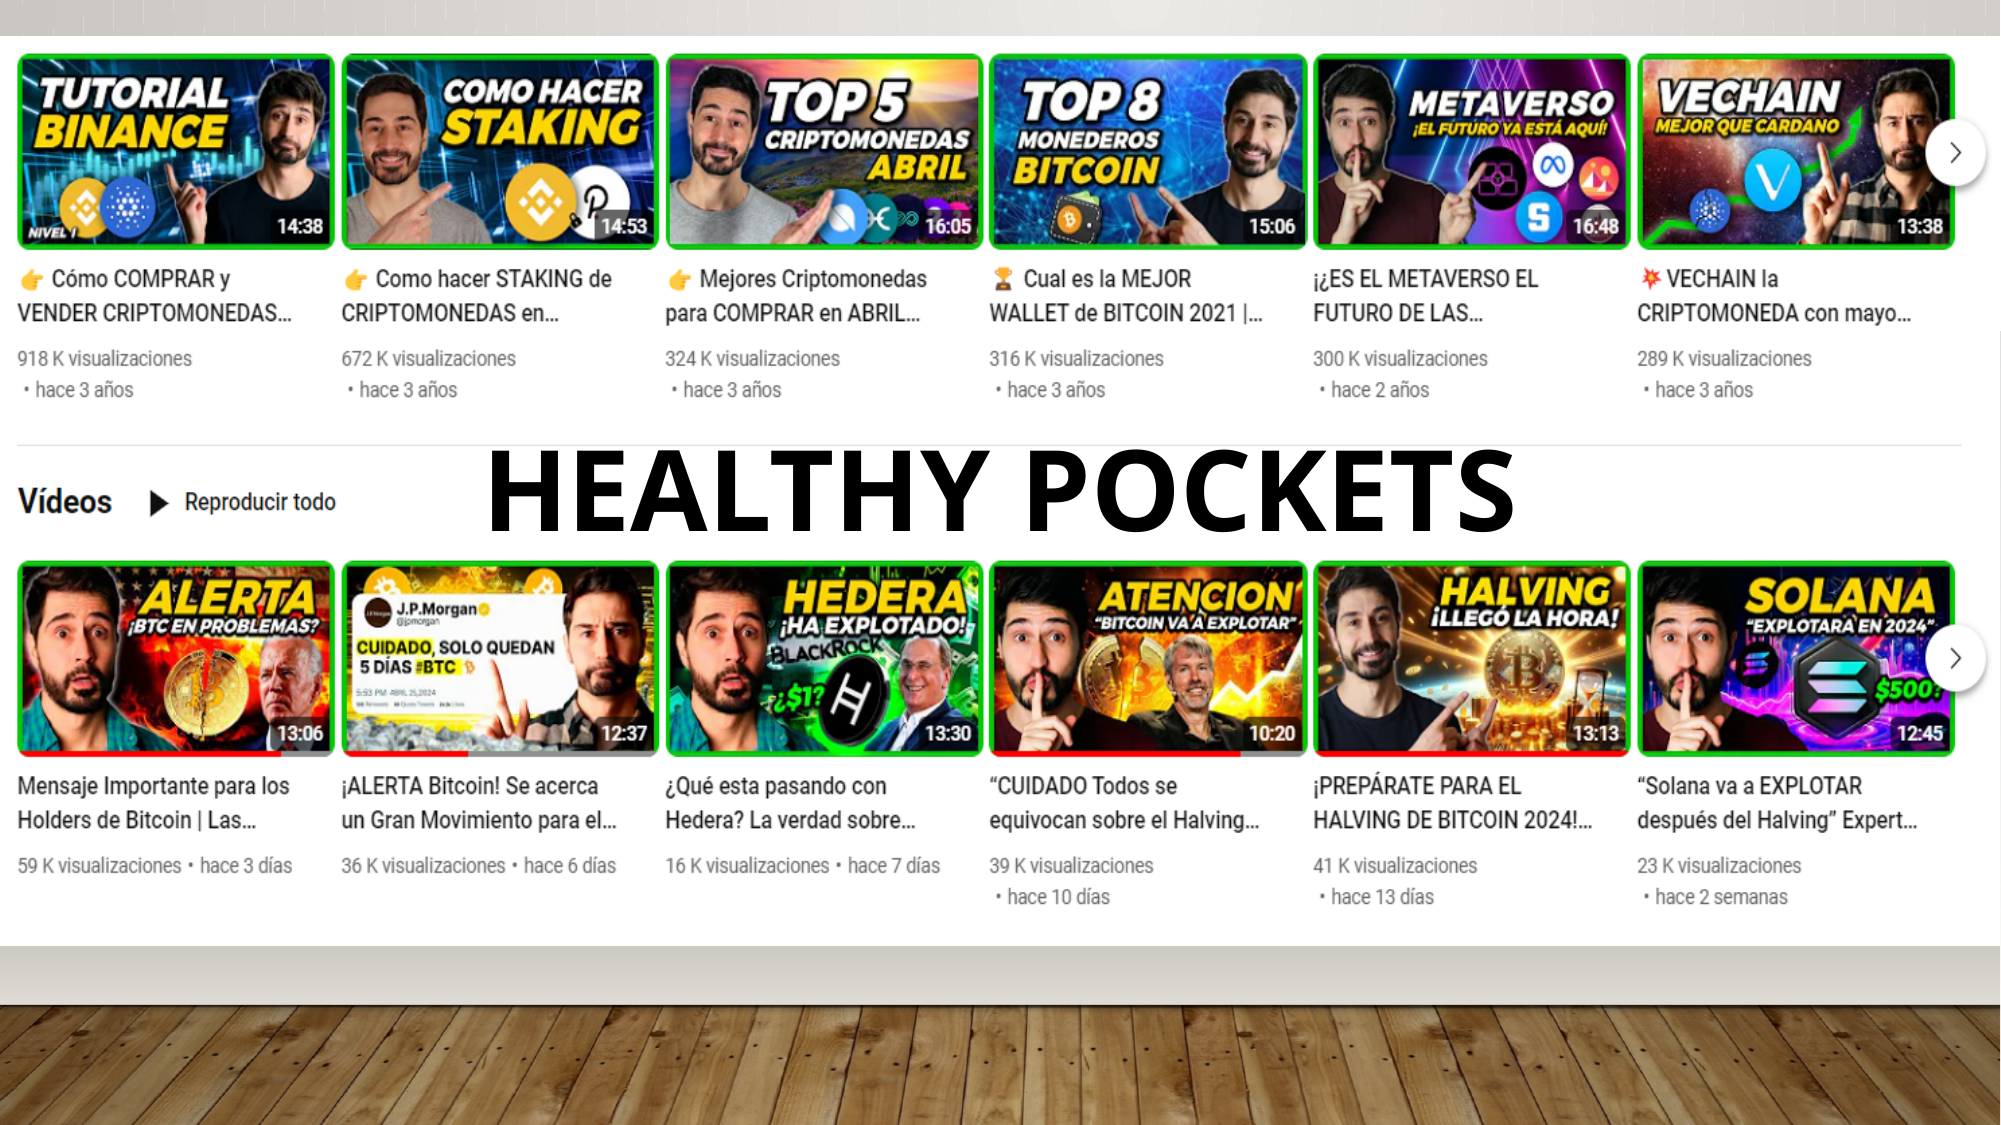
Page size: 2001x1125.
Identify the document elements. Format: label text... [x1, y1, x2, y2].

picture [0, 36, 2000, 946]
text_box HEALTHY POCKETS [467, 411, 1533, 561]
